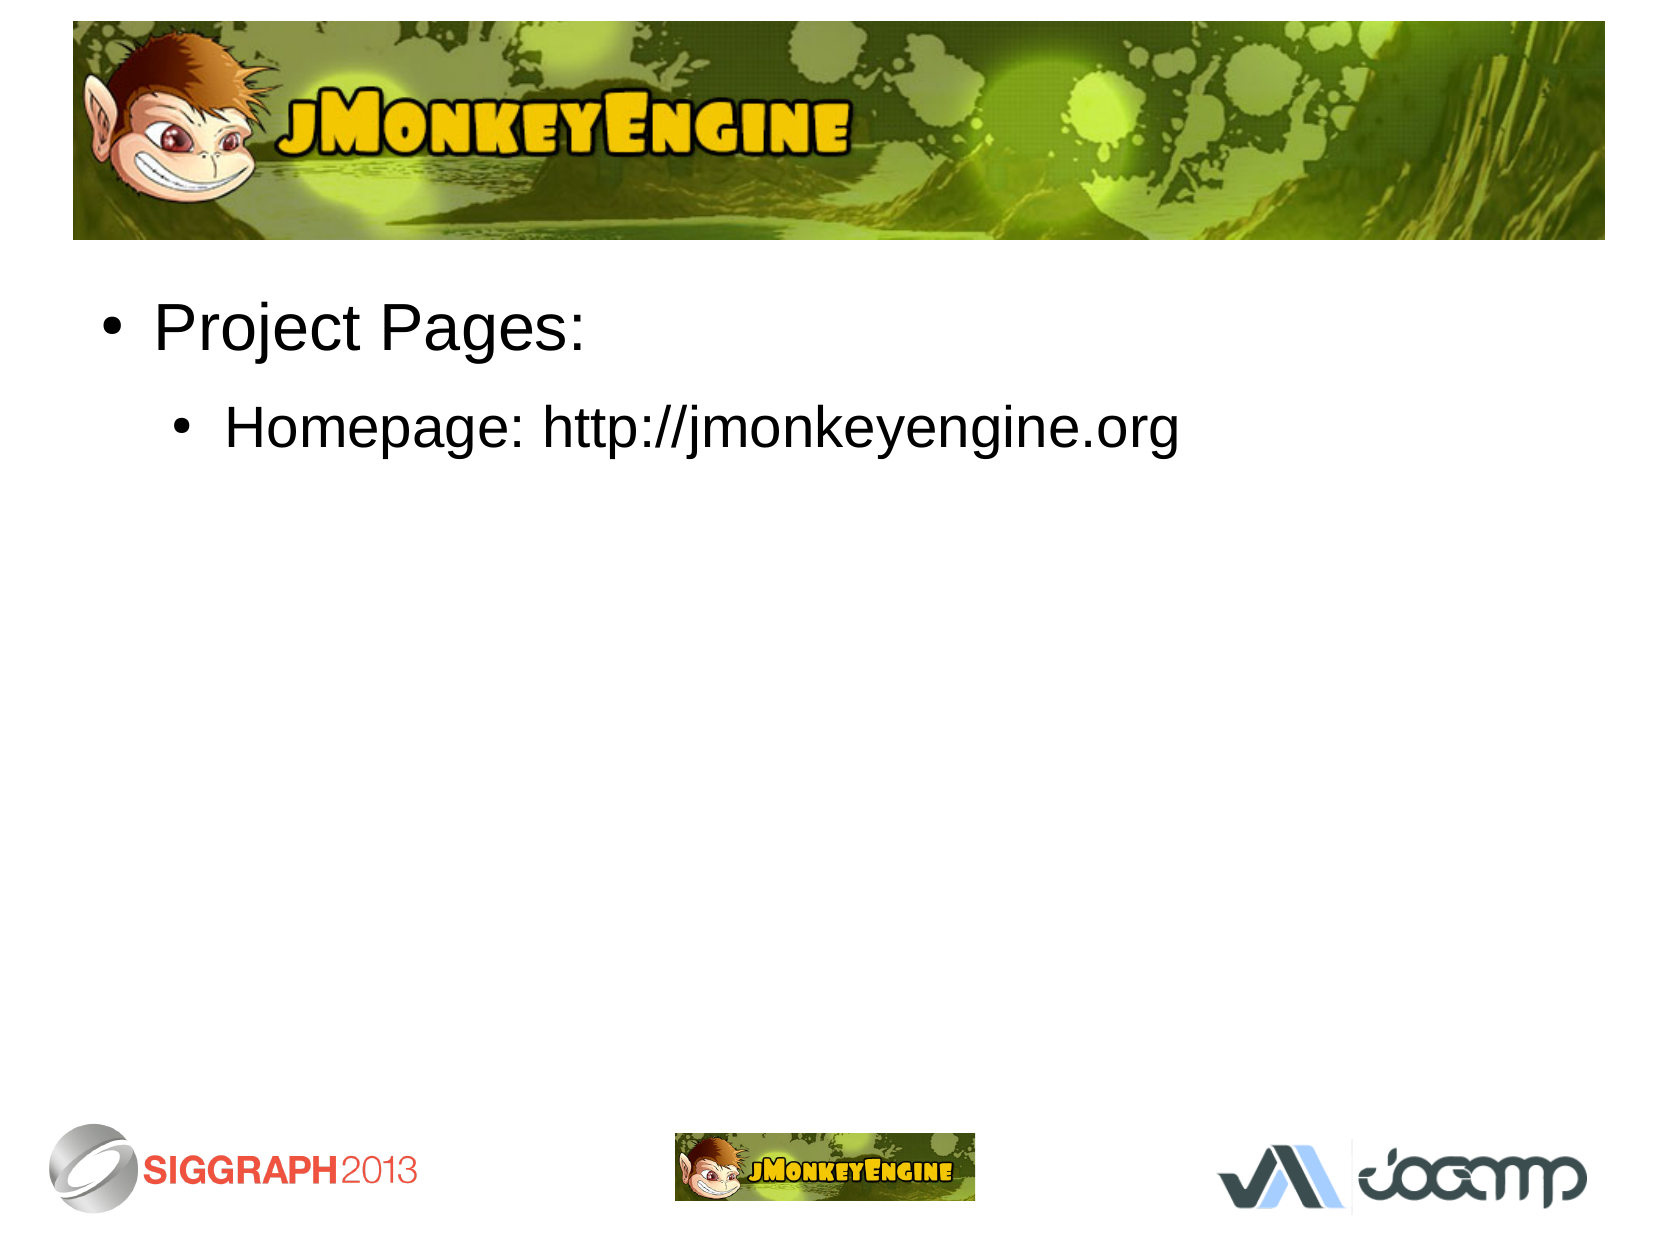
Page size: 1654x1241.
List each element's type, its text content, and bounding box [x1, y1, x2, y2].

picture [1215, 1139, 1587, 1215]
picture [675, 1133, 976, 1201]
picture [73, 21, 1606, 241]
list Project Pages: Homepage: http://jmonkeyengine.org [82, 290, 1571, 1109]
picture [45, 1122, 421, 1215]
